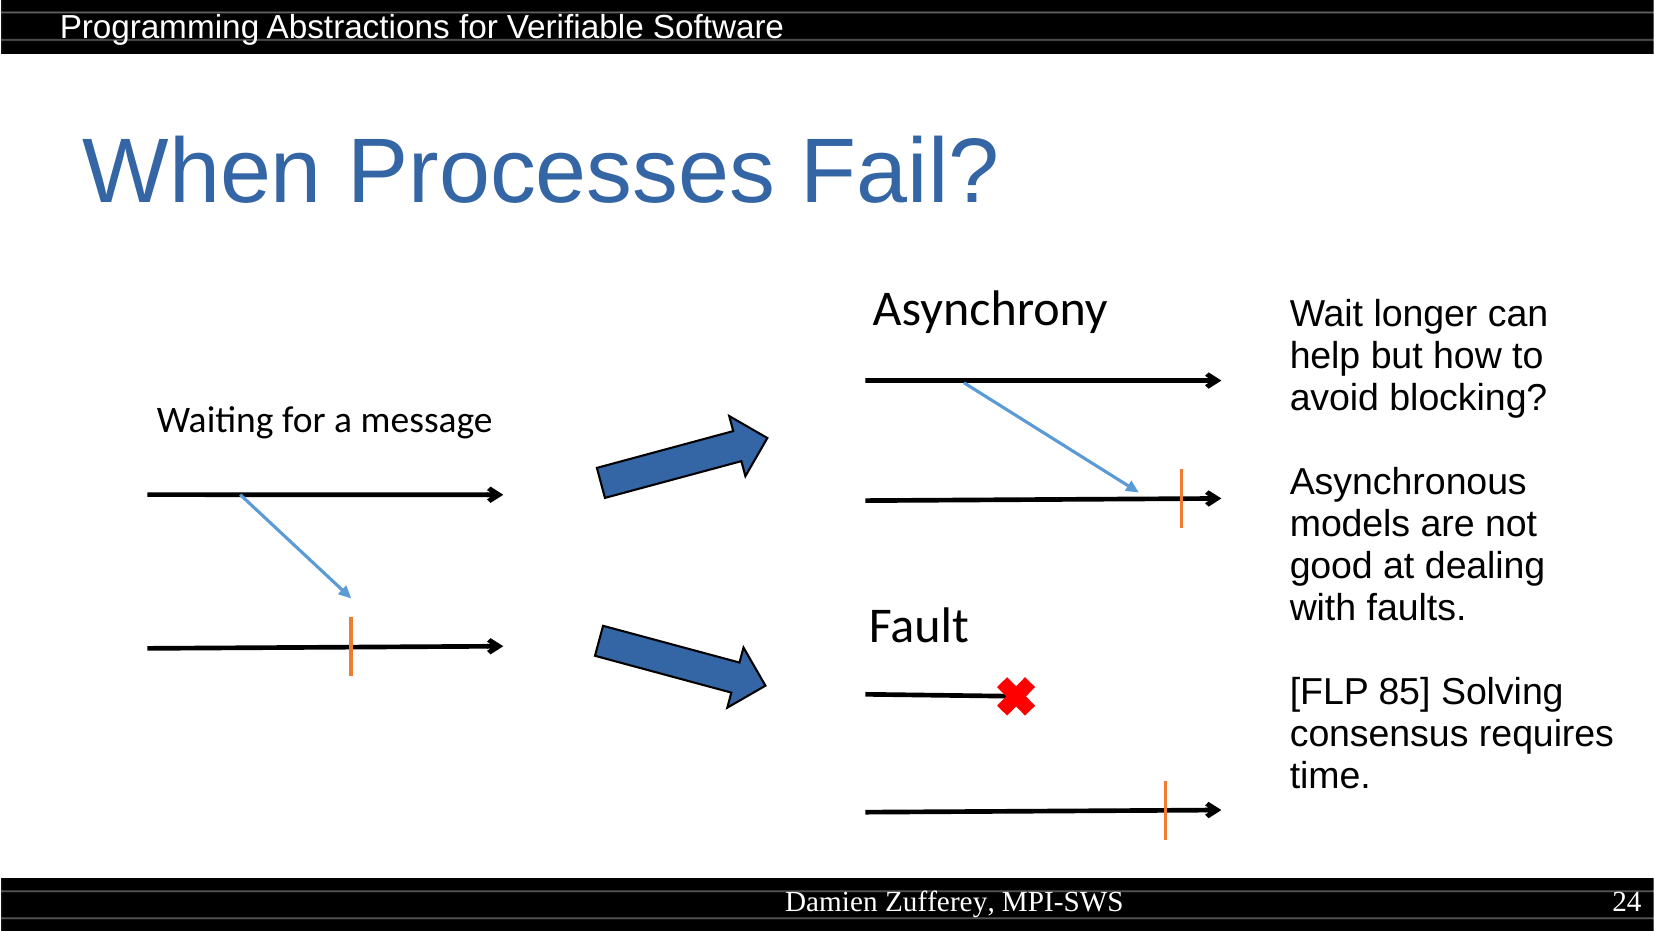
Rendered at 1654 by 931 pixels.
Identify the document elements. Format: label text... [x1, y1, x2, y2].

text_box [998, 678, 1034, 715]
text_box Wait longer can help but how to avoid blocking? Asynchronous models are not good at dealing with faults. [FLP 85] Solving consensus requires time. [1275, 285, 1636, 846]
title When Processes Fail? [82, 92, 1571, 249]
text_box Waiting for a message [142, 387, 509, 448]
picture [1, 878, 1654, 931]
text_box [594, 625, 766, 708]
text_box Asynchrony [858, 268, 1123, 344]
picture [1, 0, 1654, 54]
text_box Fault [853, 585, 984, 661]
text_box [596, 416, 768, 498]
